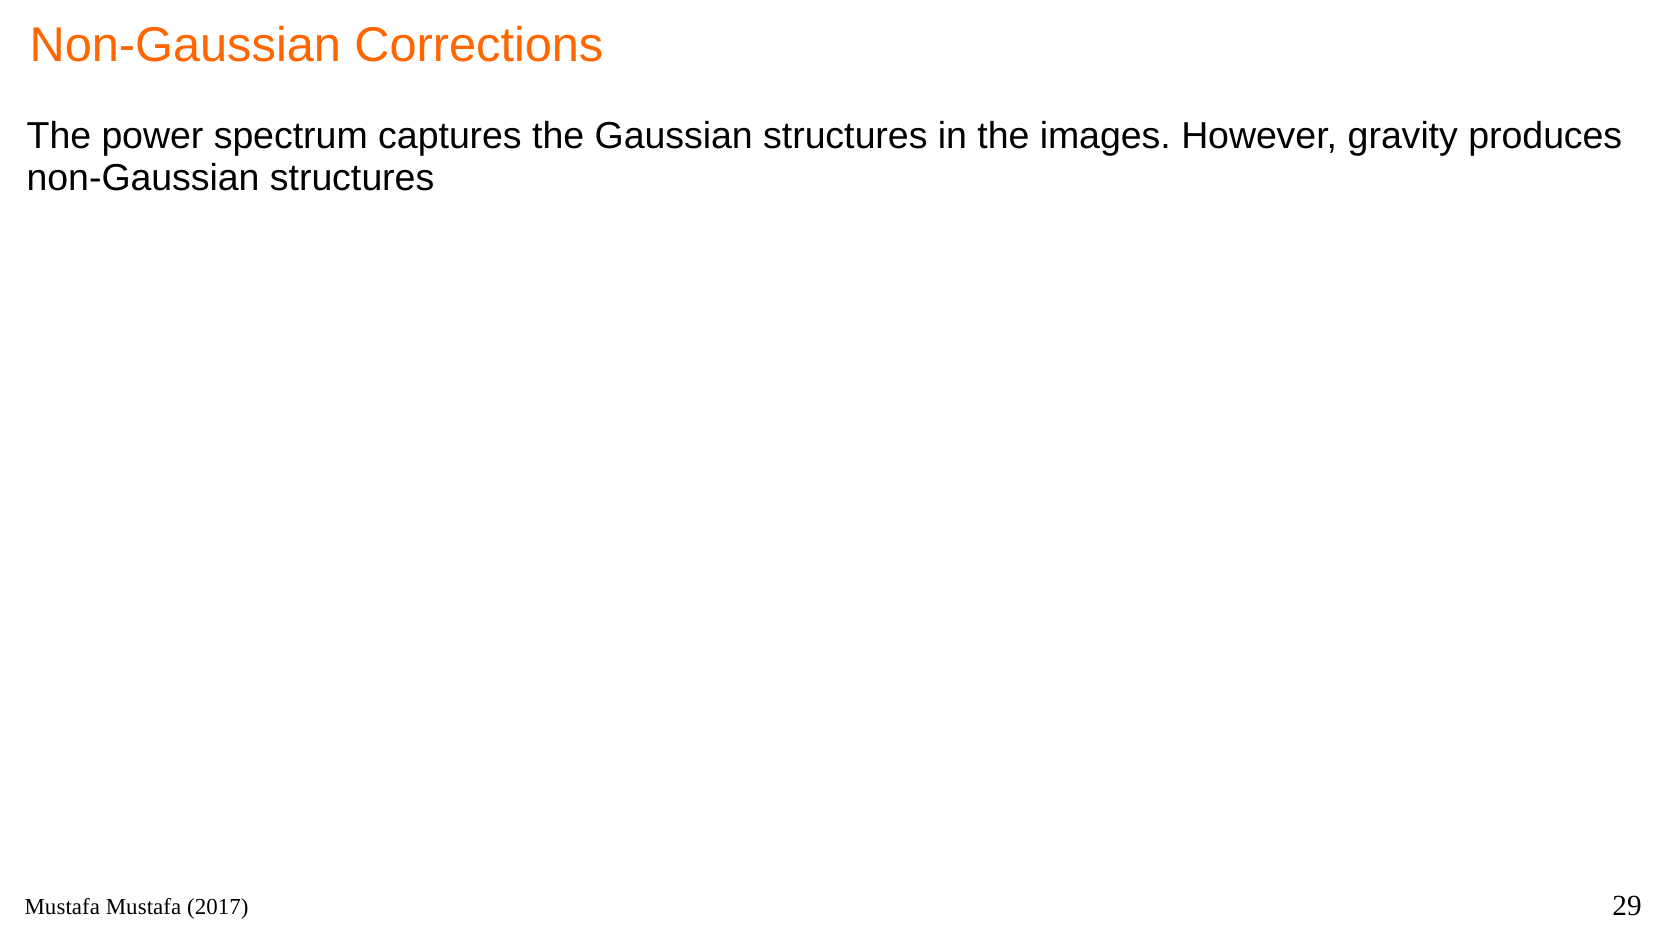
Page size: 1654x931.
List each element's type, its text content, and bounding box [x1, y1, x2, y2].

text_box The power spectrum captures the Gaussian structures in the images. However, gravity produces non-Gaussian structures [11, 106, 1647, 250]
title Non-Gaussian Corrections [29, 15, 1621, 74]
